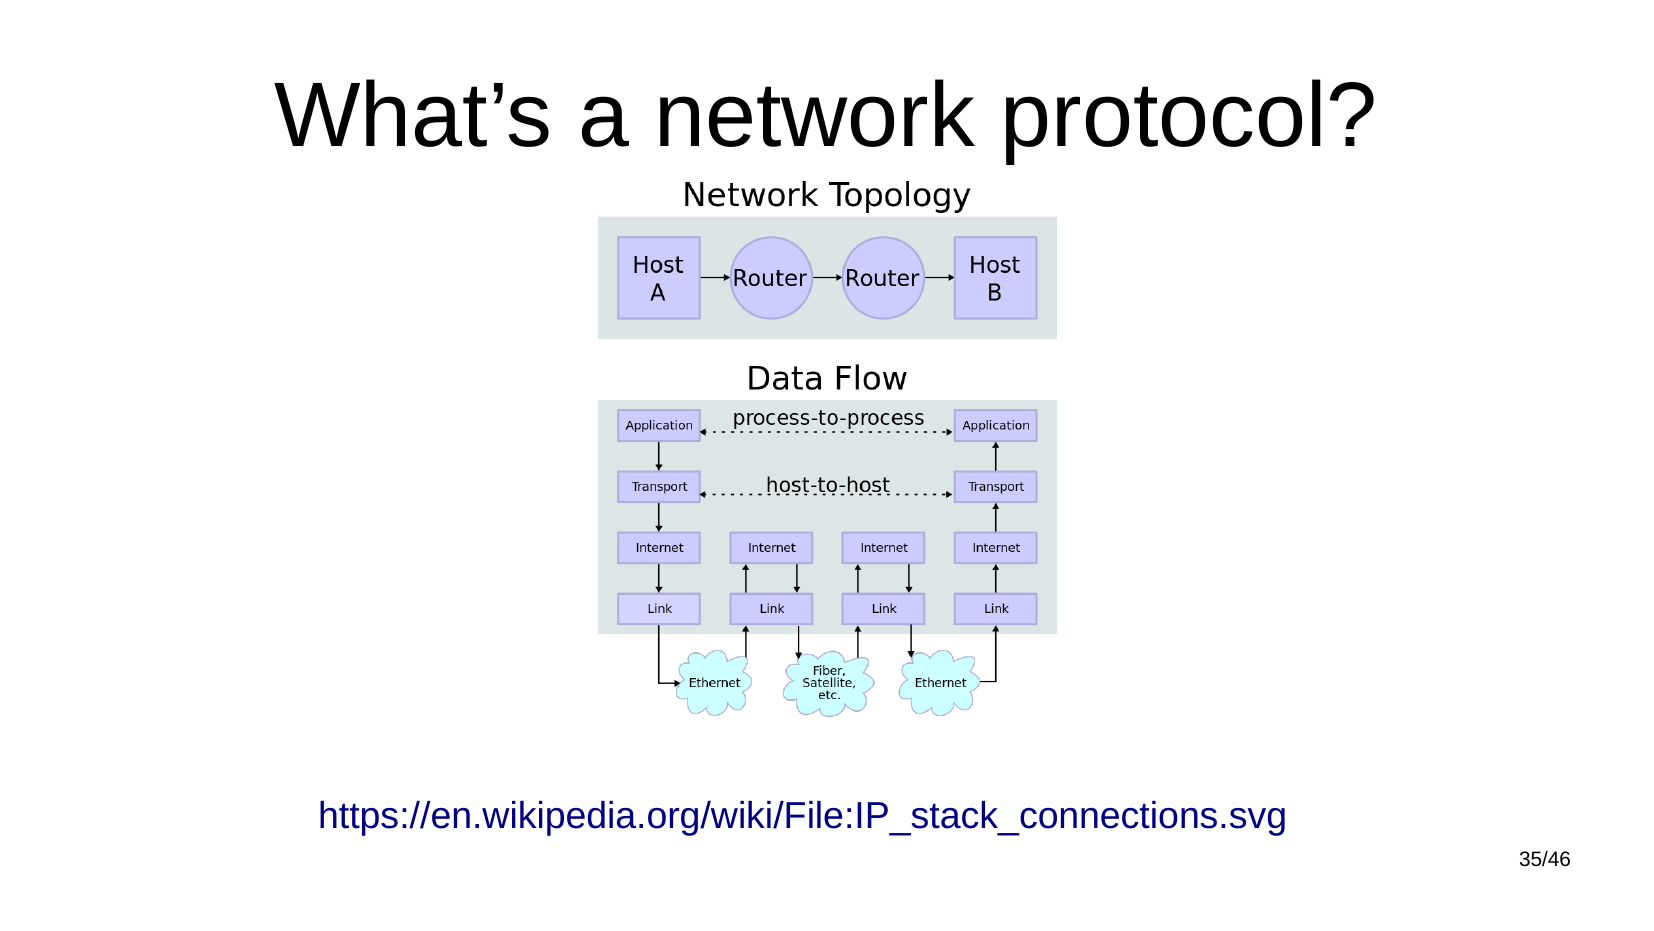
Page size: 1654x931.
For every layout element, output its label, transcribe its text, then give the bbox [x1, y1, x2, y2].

picture [577, 165, 1077, 756]
text_box https://en.wikipedia.org/wiki/File:IP_stack_connections.svg [303, 787, 1375, 887]
title What’s a network protocol? [82, 37, 1571, 193]
